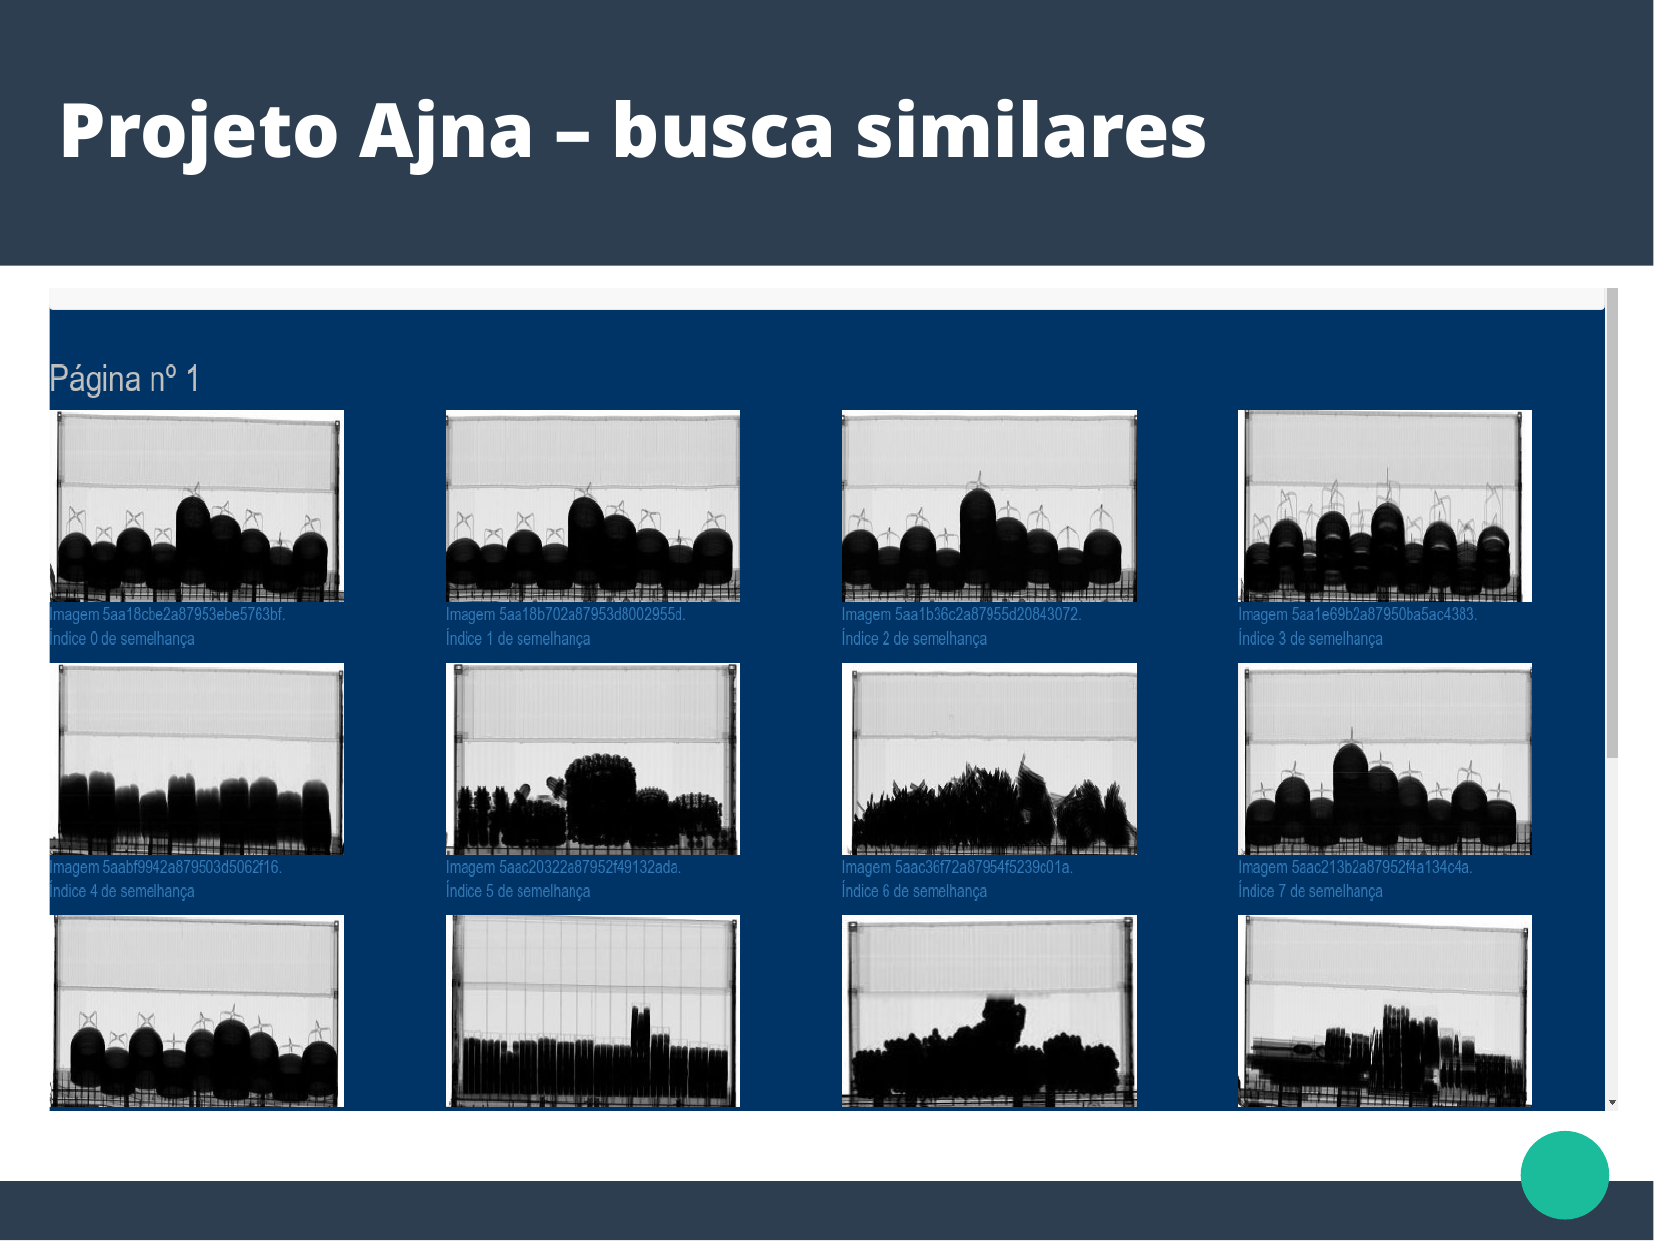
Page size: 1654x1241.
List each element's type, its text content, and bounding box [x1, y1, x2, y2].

title Projeto Ajna – busca similares [59, 49, 1595, 207]
picture [49, 288, 1619, 1111]
